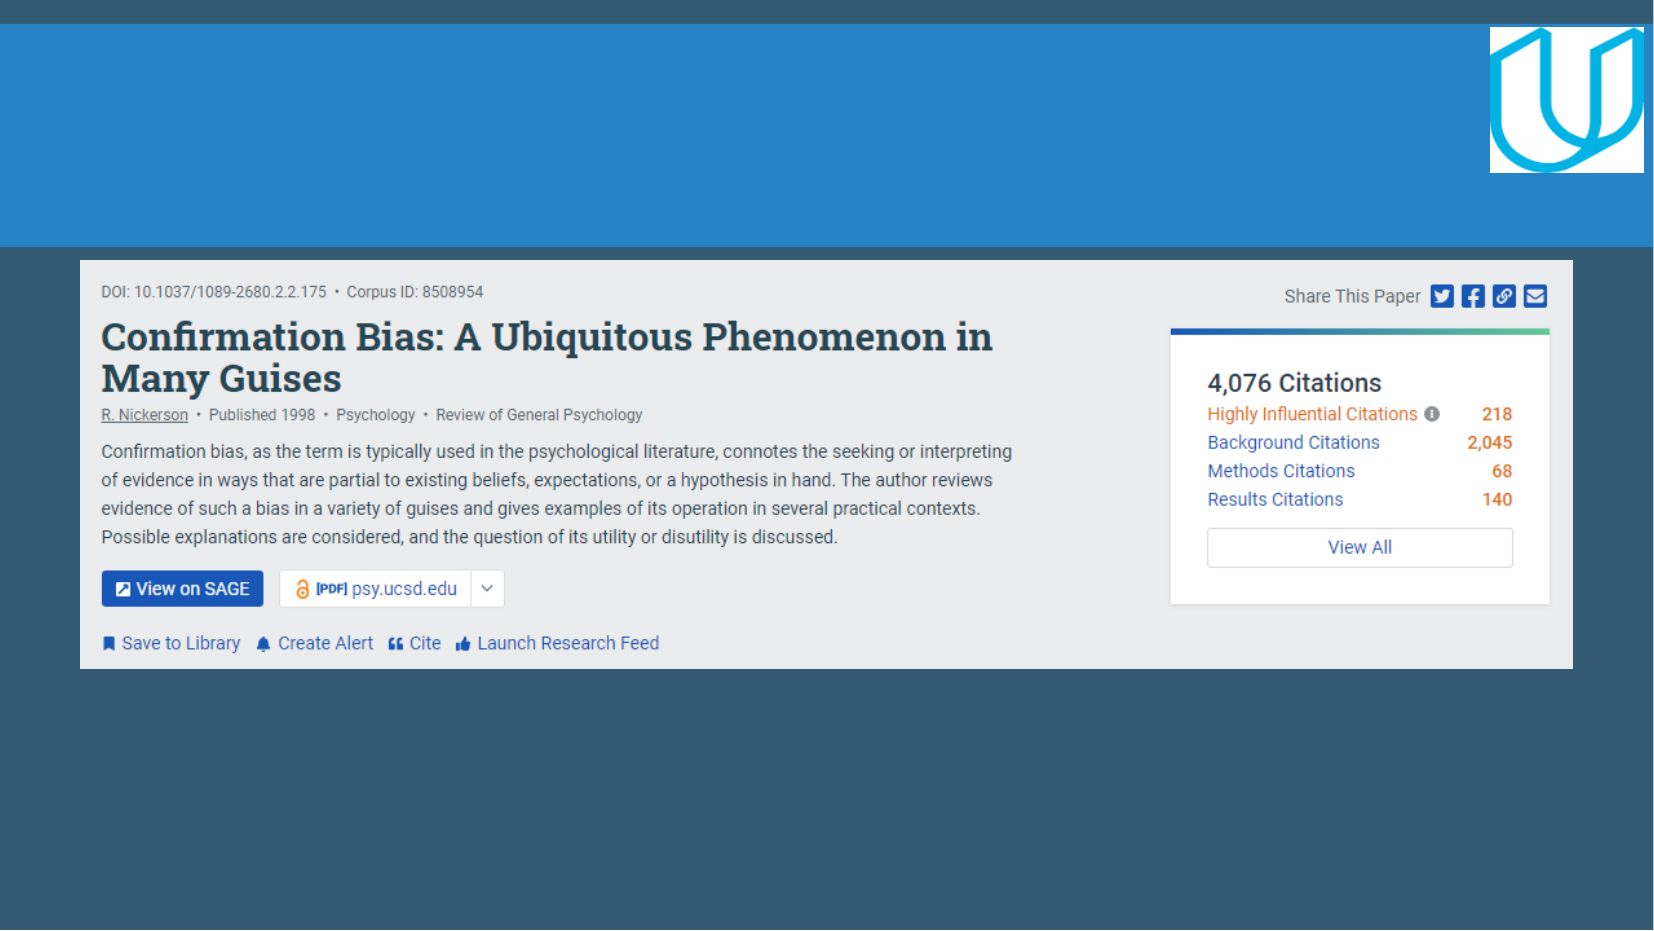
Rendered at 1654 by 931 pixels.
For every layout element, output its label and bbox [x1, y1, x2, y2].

picture [1490, 126, 1542, 173]
picture [1490, 27, 1644, 138]
picture [80, 260, 1573, 669]
picture [1502, 39, 1580, 163]
picture [1552, 104, 1644, 173]
picture [1598, 39, 1632, 138]
